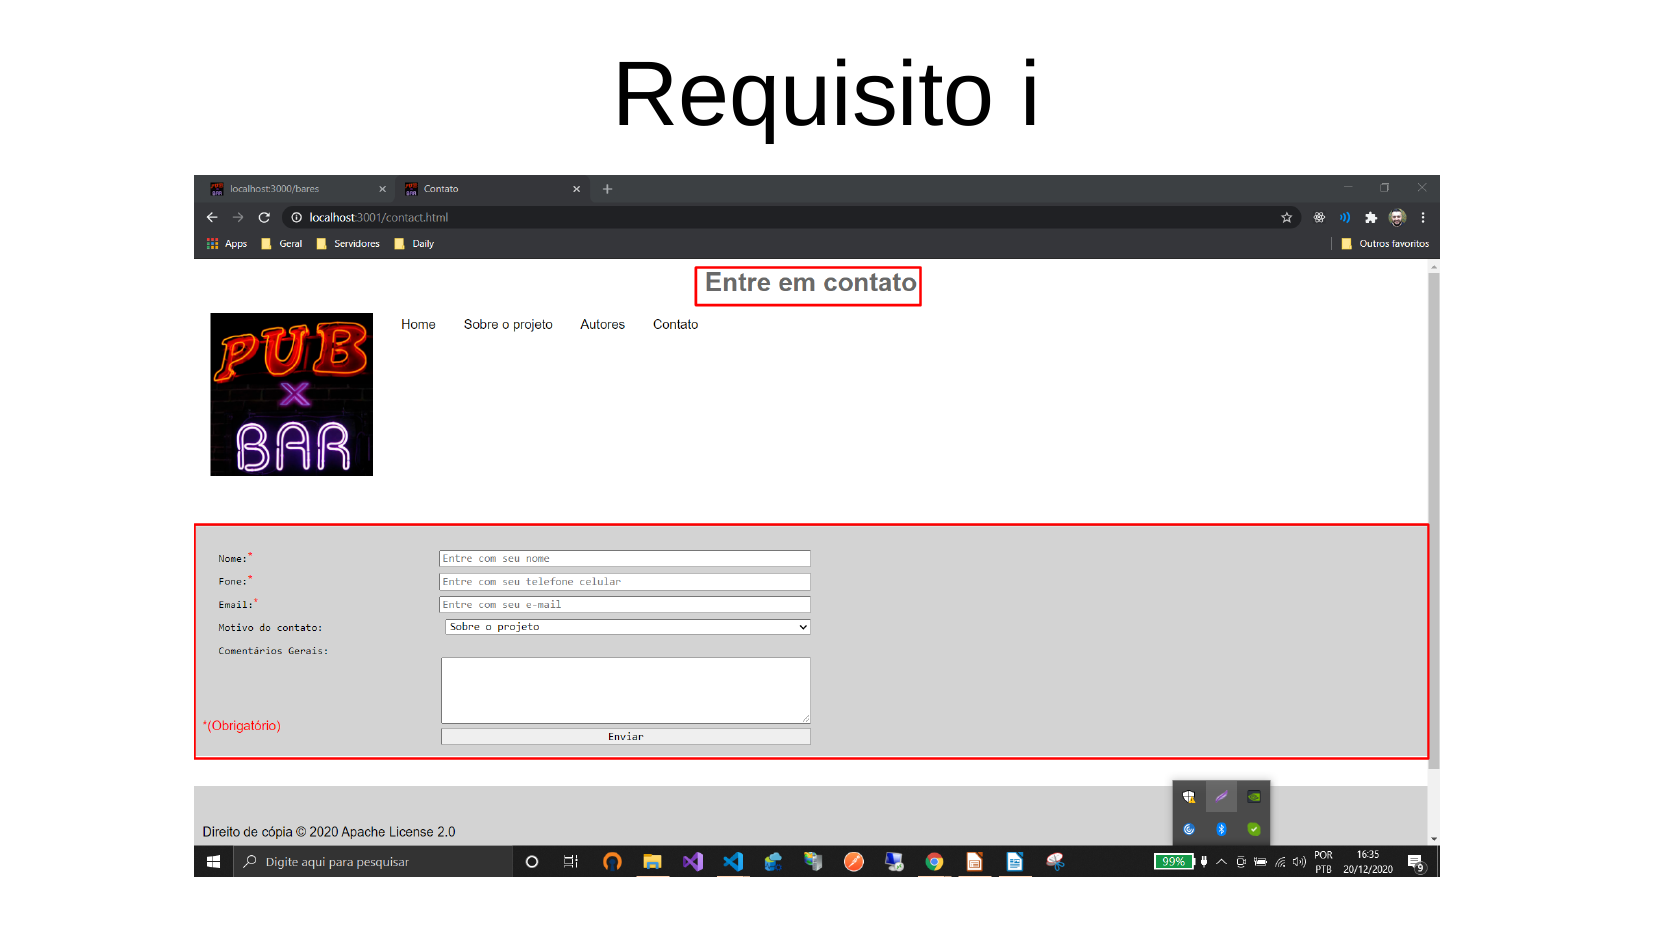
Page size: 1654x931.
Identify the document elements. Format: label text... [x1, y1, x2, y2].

title Requisito i [82, 37, 1571, 151]
picture [194, 175, 1440, 877]
